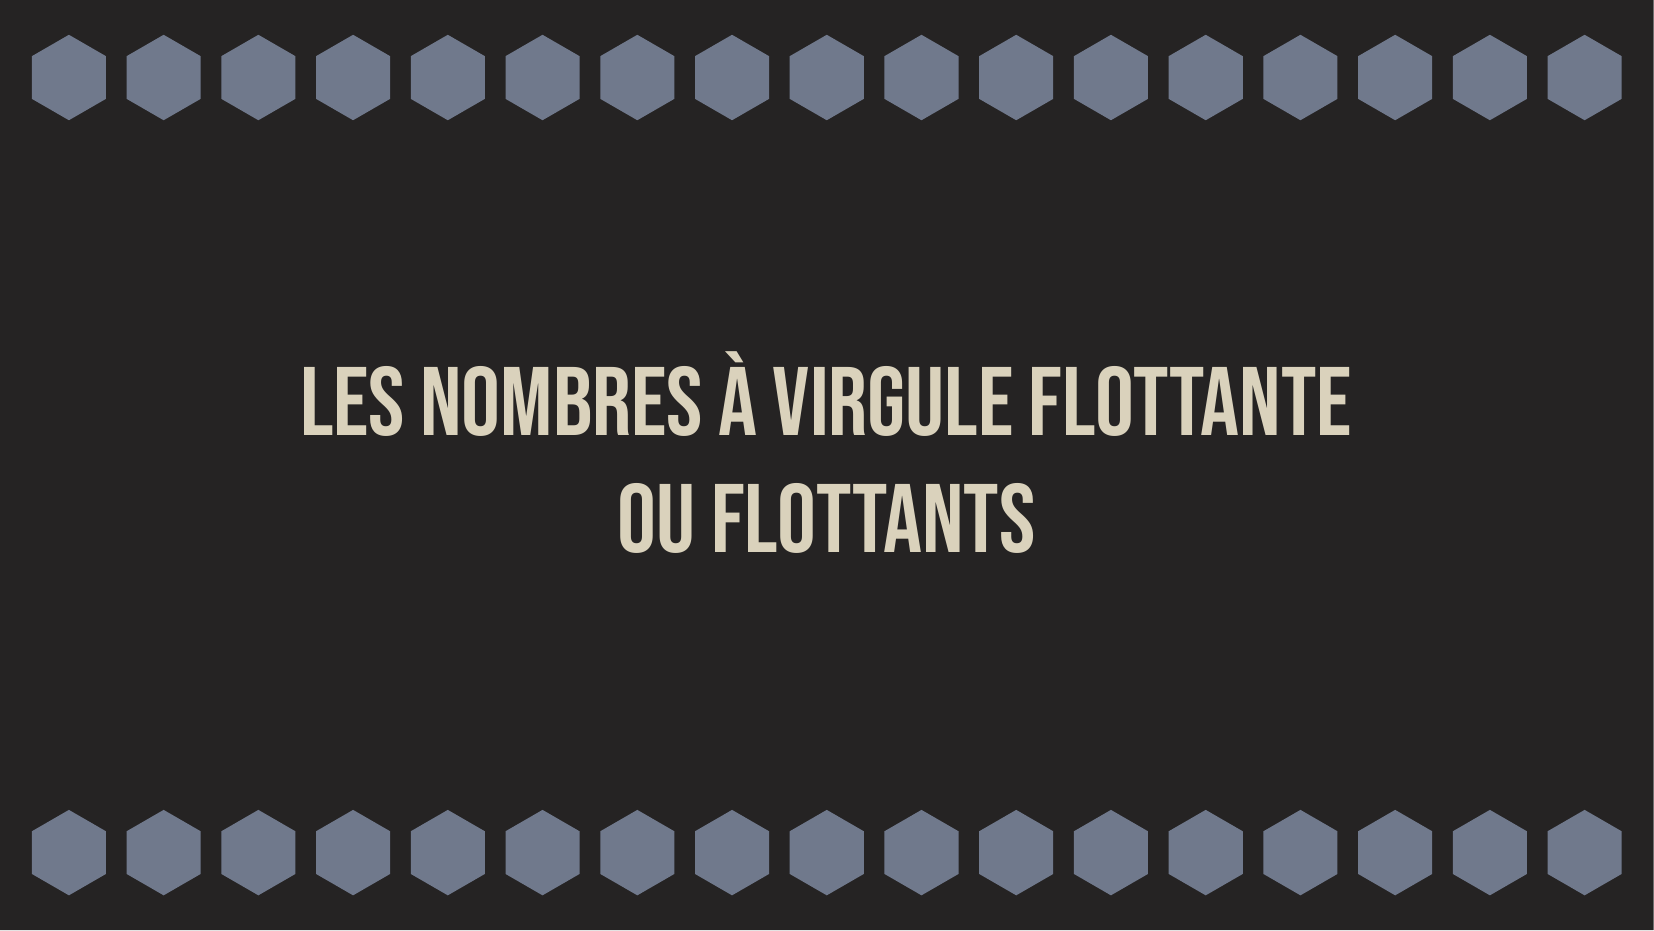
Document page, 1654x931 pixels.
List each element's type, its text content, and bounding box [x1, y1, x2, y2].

title Les nombres à virgule flottante ou flottants [67, 150, 1586, 781]
